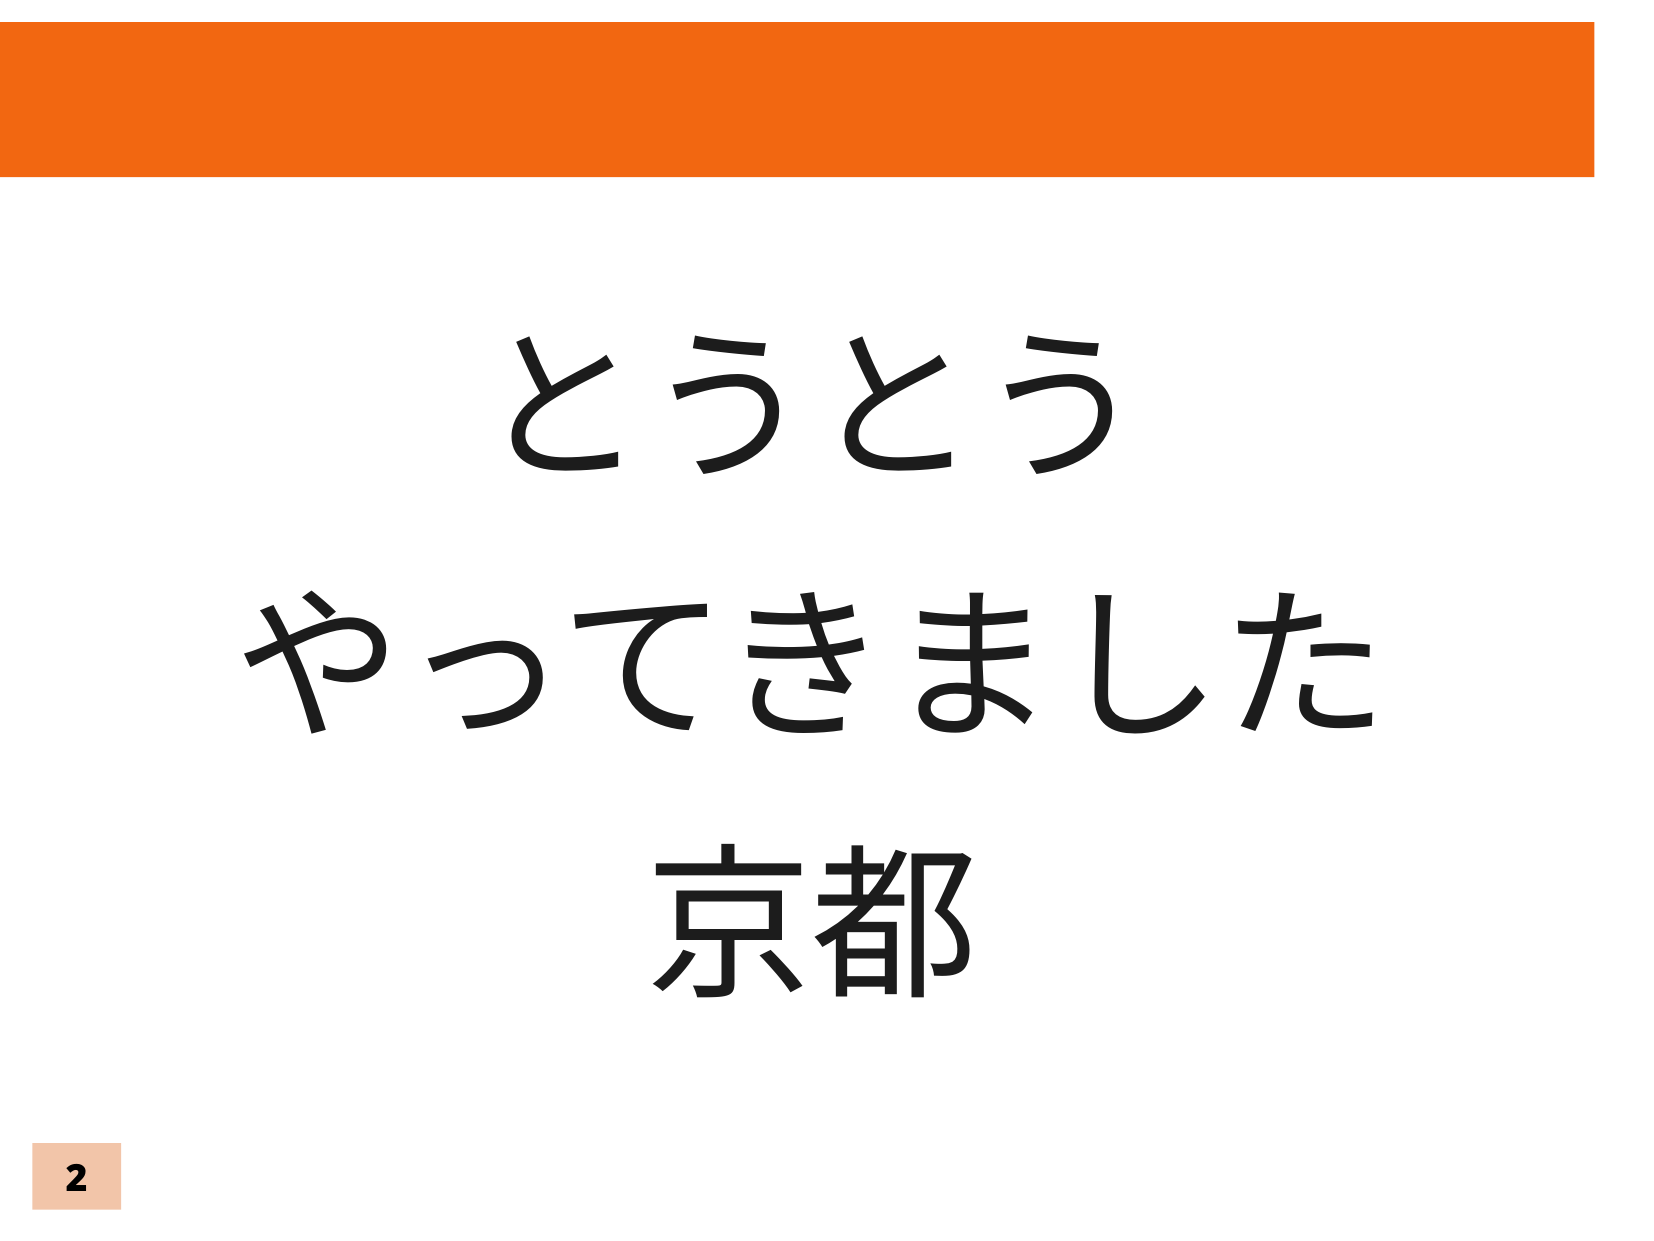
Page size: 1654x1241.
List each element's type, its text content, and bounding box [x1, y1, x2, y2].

list とうとう やってきました 京都 [59, 201, 1565, 1105]
